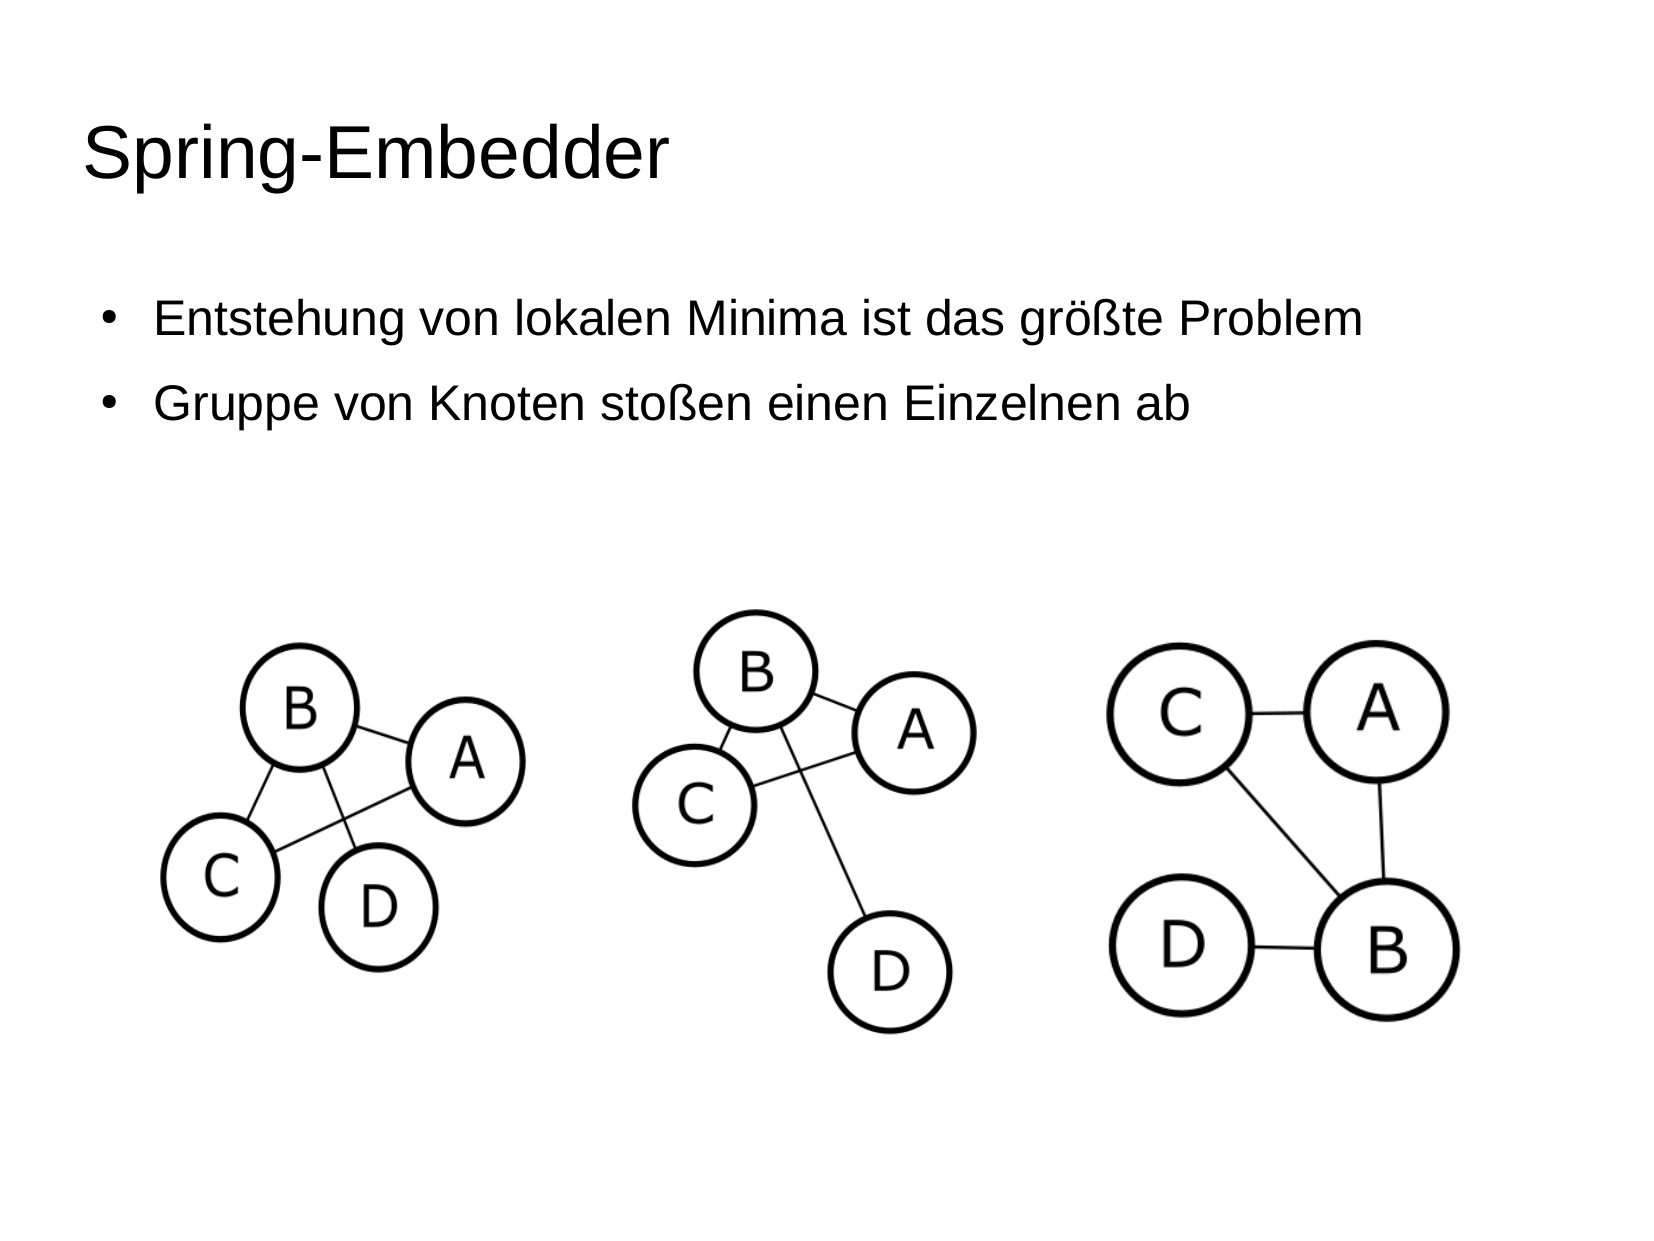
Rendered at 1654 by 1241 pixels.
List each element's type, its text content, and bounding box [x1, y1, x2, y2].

picture [625, 594, 1028, 1052]
picture [117, 614, 591, 1052]
title Spring-Embedder [82, 49, 1571, 257]
picture [1051, 602, 1511, 1044]
list Entstehung von lokalen Minima ist das größte Problem Gruppe von Knoten stoßen einen Einzelnen ab [82, 290, 1571, 1109]
